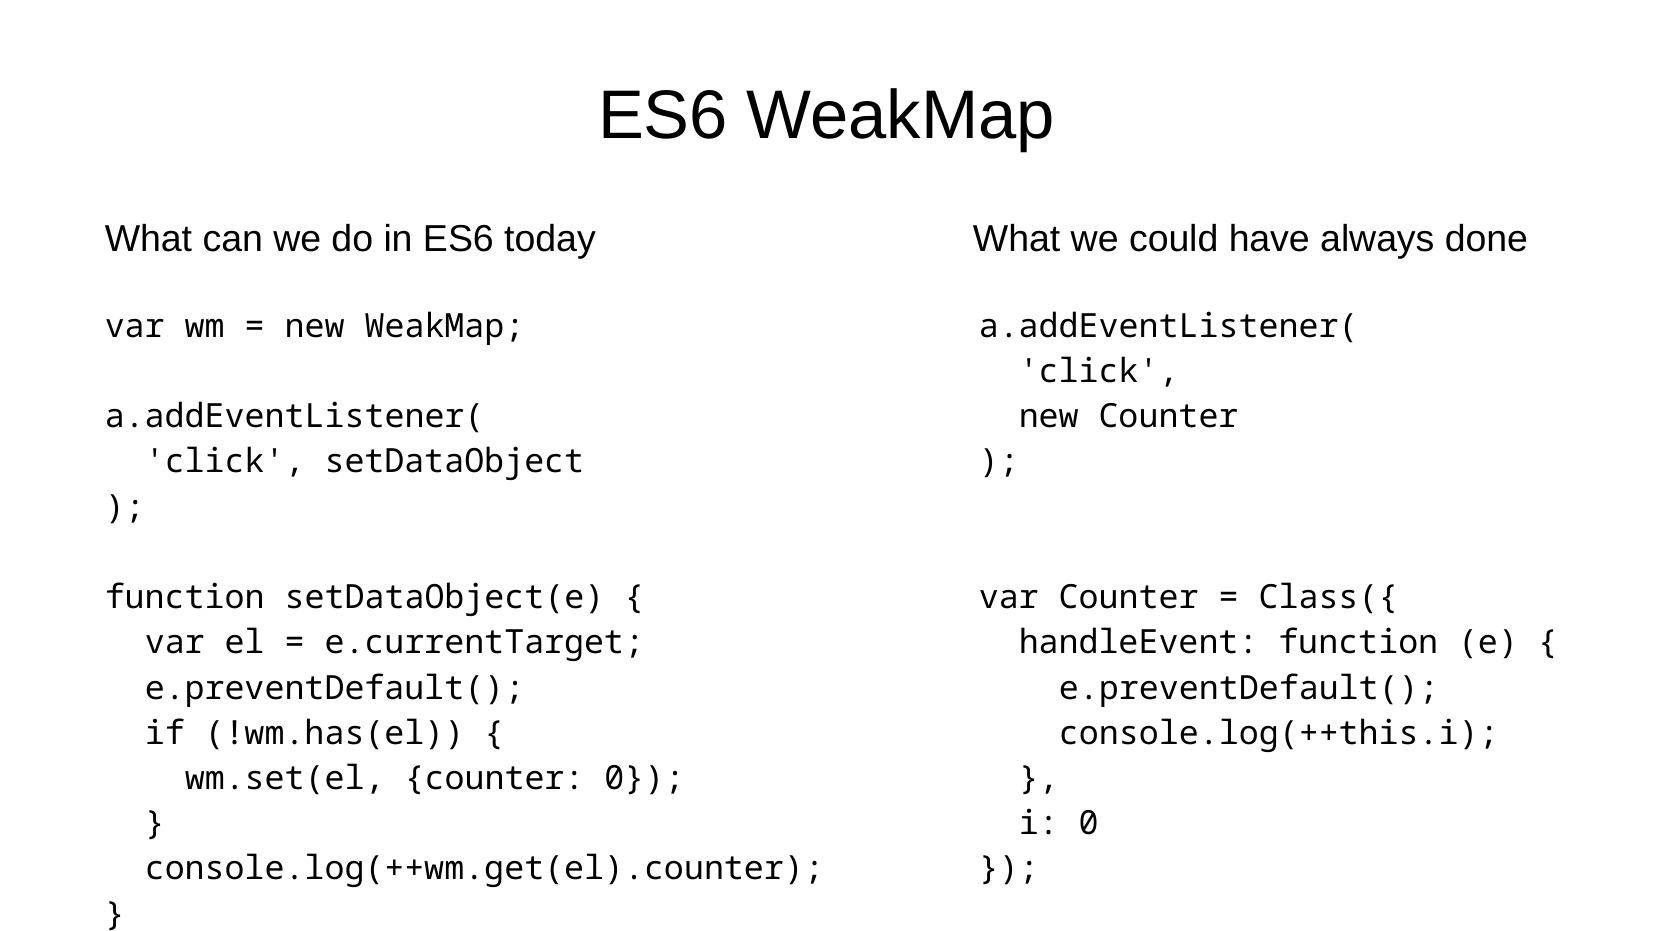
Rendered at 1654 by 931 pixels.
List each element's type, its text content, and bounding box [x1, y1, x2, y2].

title ES6 WeakMap [82, 37, 1571, 193]
text_box What can we do in ES6 today [90, 210, 611, 267]
text_box var wm = new WeakMap; a.addEventListener( 'click', setDataObject ); function setDataObject(e) { var el = e.currentTarget; e.preventDefault(); if (!wm.has(el)) { wm.set(el, {counter: 0}); } console.log(++wm.get(el).counter); } [90, 294, 840, 870]
text_box a.addEventListener( 'click', new Counter ); var Counter = Class({ handleEvent: function (e) { e.preventDefault(); console.log(++this.i); }, i: 0 }); [964, 294, 1634, 800]
text_box What we could have always done [958, 210, 1544, 267]
